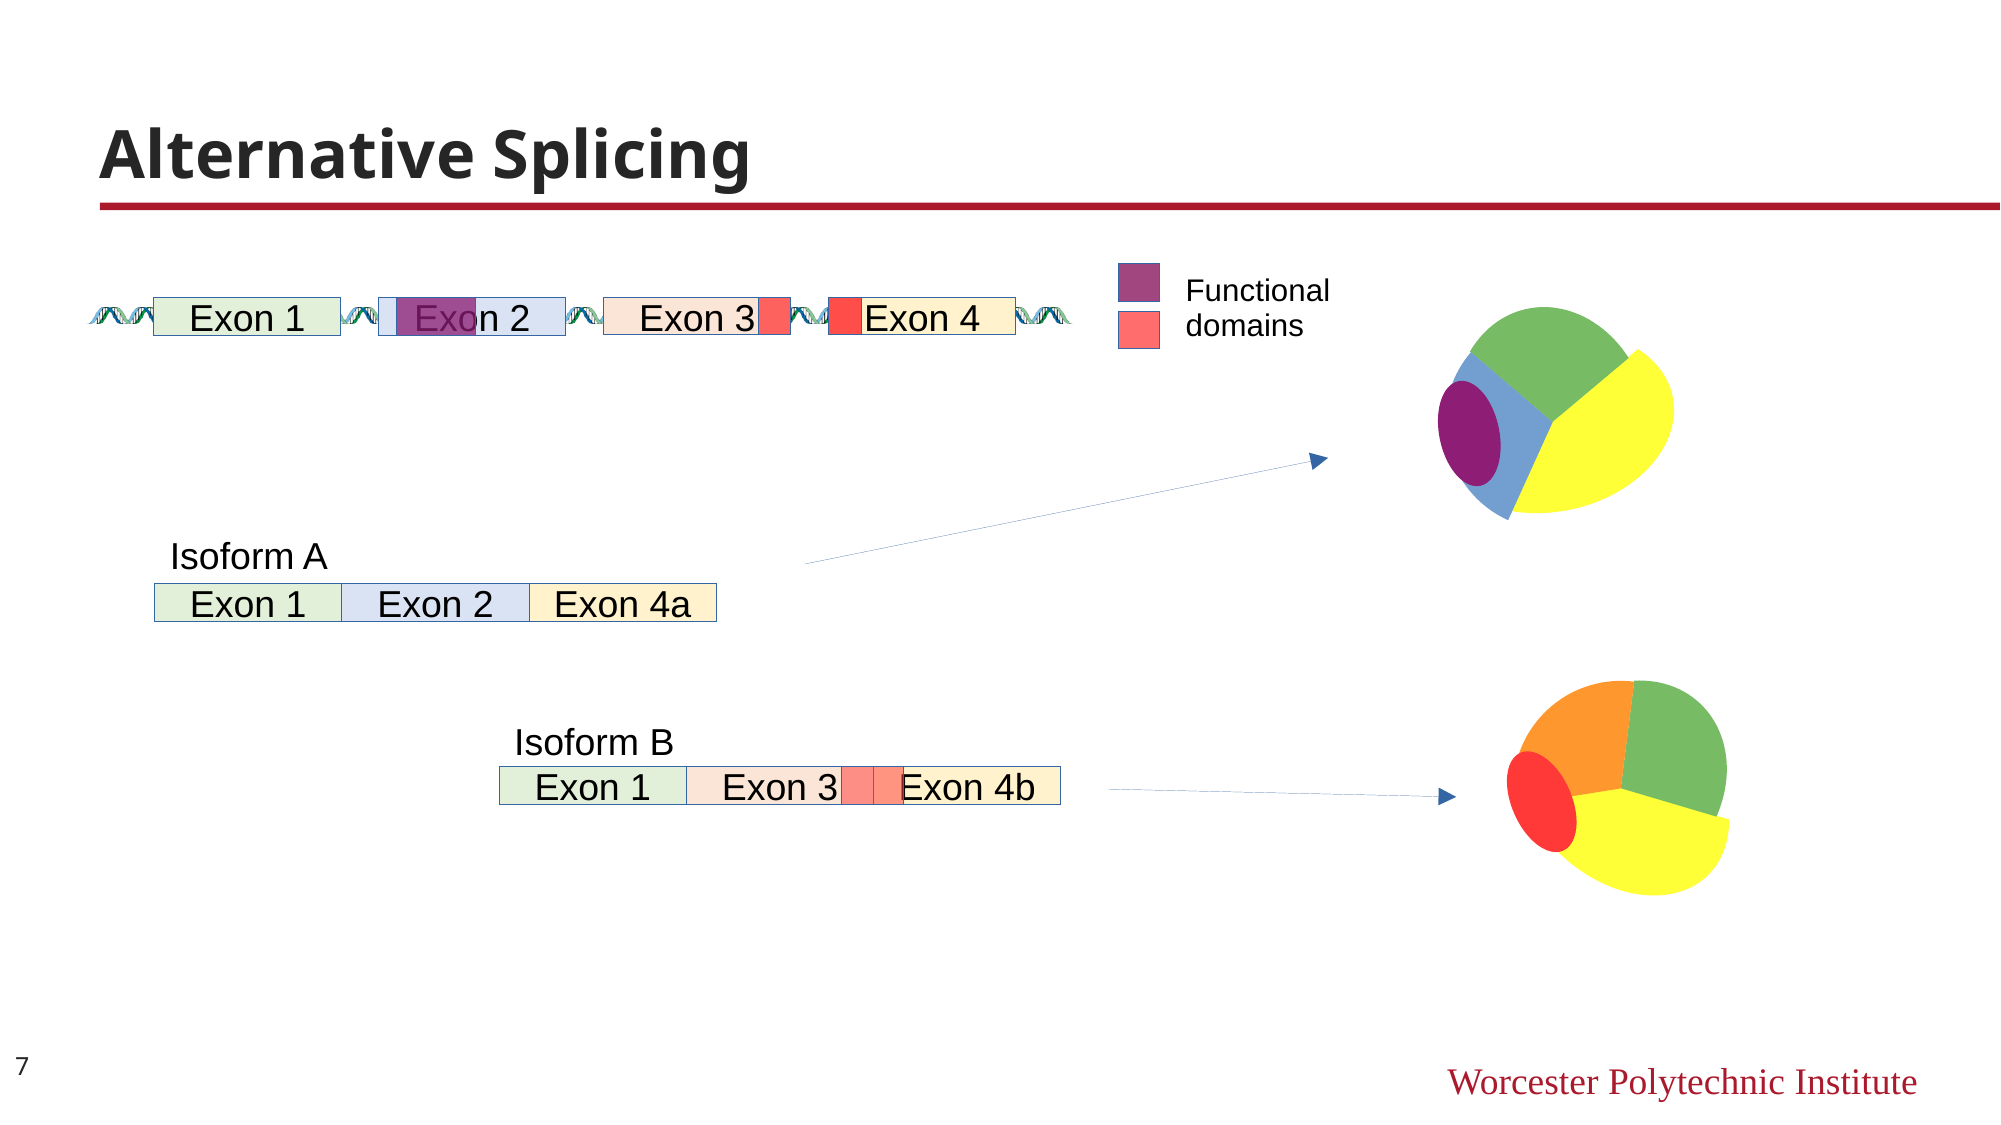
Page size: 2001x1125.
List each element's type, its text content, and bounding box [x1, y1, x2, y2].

text_box Exon 2 [378, 297, 396, 336]
text_box [841, 766, 904, 805]
text_box Exon 1 [153, 297, 341, 336]
text_box [1506, 680, 1730, 896]
text_box [1437, 307, 1675, 521]
text_box Exon 4a [529, 583, 717, 622]
text_box Exon 1 [154, 583, 341, 622]
text_box Isoform A [155, 525, 378, 582]
text_box Exon 2 [341, 583, 529, 622]
text_box Exon 2 [476, 297, 566, 336]
picture [791, 307, 828, 324]
picture [566, 307, 603, 324]
text_box Functional domains [1170, 258, 1350, 358]
text_box [396, 297, 476, 336]
text_box Exon 4b [904, 766, 1061, 805]
text_box Exon 3 [686, 766, 841, 805]
text_box [828, 297, 862, 335]
text_box [1118, 311, 1160, 349]
picture [341, 307, 378, 324]
text_box [758, 297, 791, 335]
text_box [1118, 263, 1160, 302]
picture [84, 307, 153, 324]
title Alternative Splicing [99, 112, 1900, 190]
text_box Exon 4 [862, 297, 1016, 335]
text_box Exon 1 [499, 766, 686, 805]
picture [1016, 307, 1075, 324]
text_box Exon 3 [603, 297, 758, 335]
text_box Isoform B [499, 710, 711, 766]
